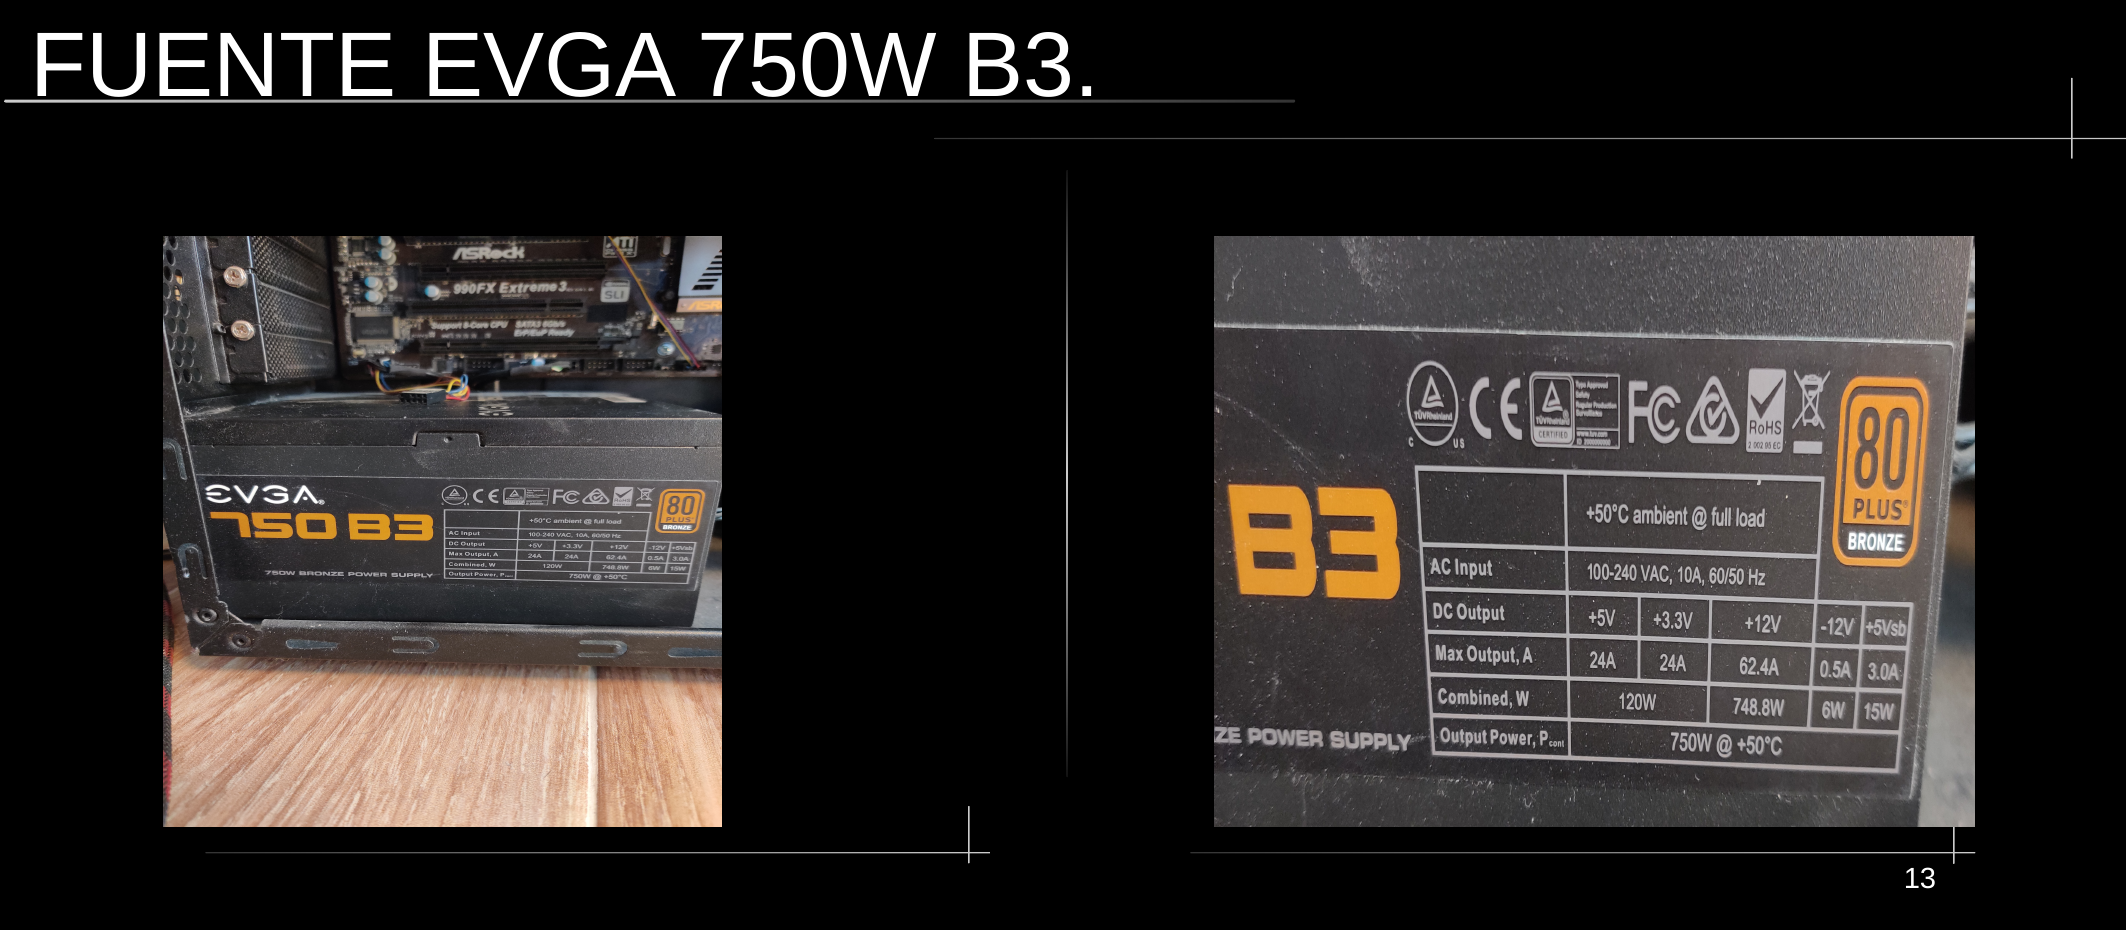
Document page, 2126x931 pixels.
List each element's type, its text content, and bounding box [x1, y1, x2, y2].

picture [1214, 236, 1975, 827]
picture [163, 236, 722, 827]
title FUENTE EVGA 750W B3. [30, 0, 2043, 272]
